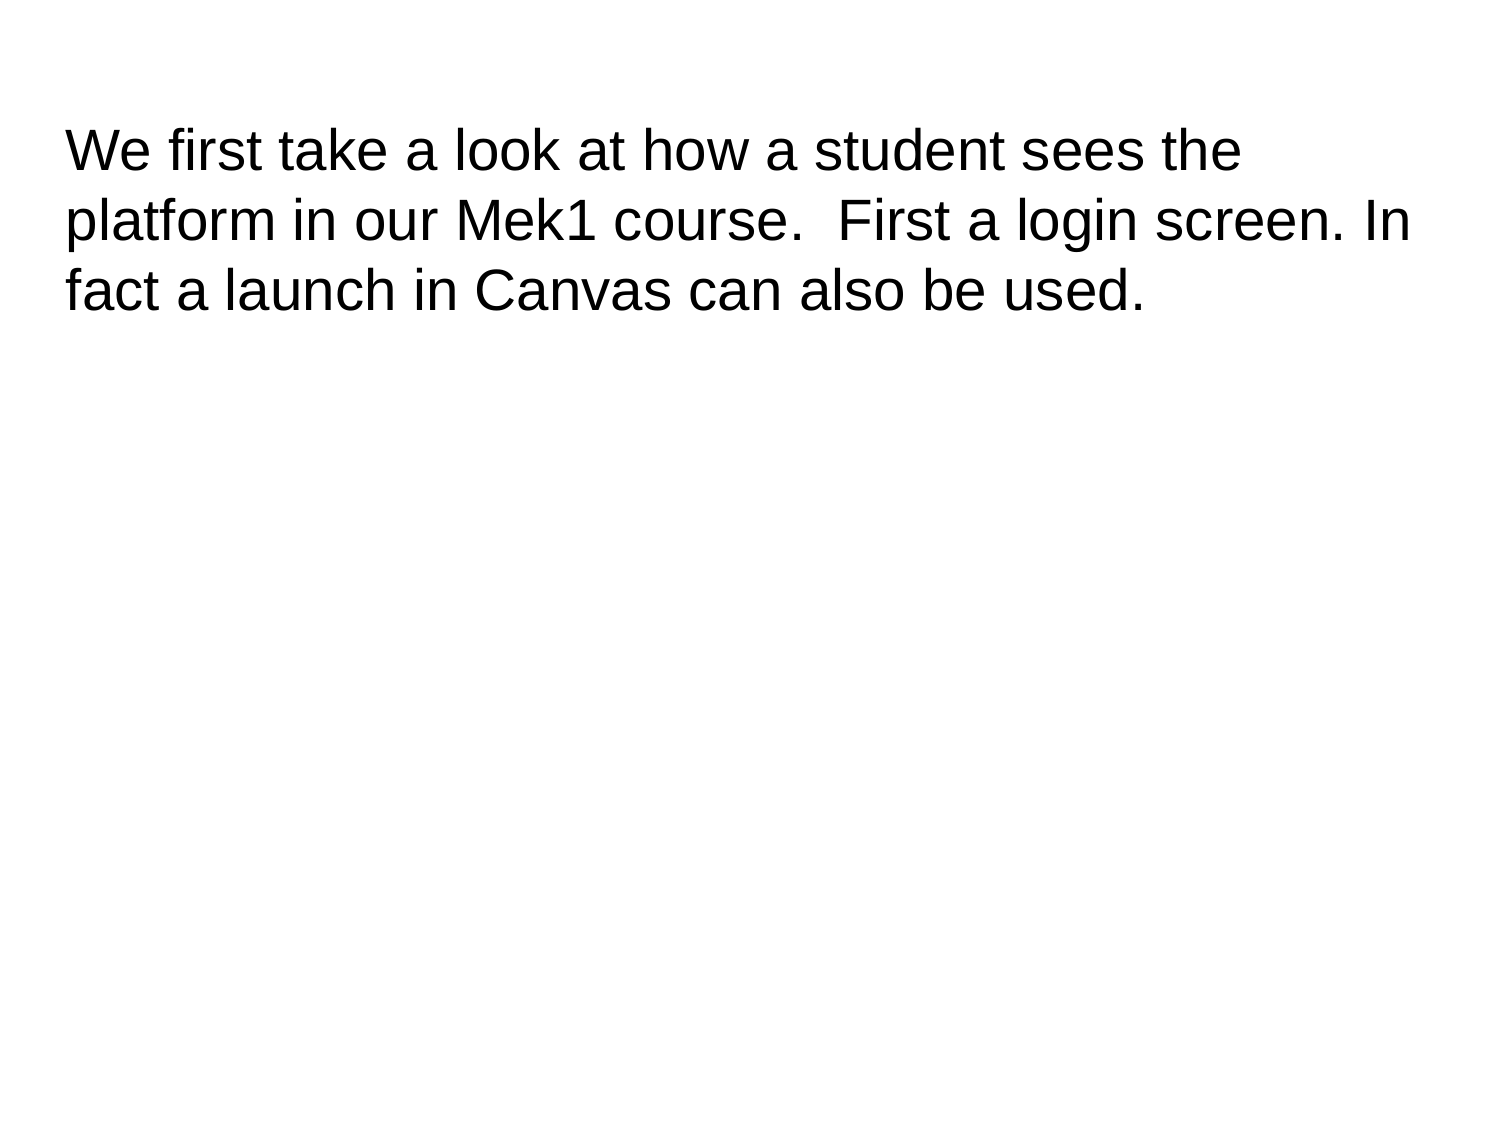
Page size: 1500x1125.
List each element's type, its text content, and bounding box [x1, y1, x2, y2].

text_box We first take a look at how a student sees the platform in our Mek1 course. First a login screen. In fact a launch in Canvas can also be used. [51, 97, 1449, 223]
